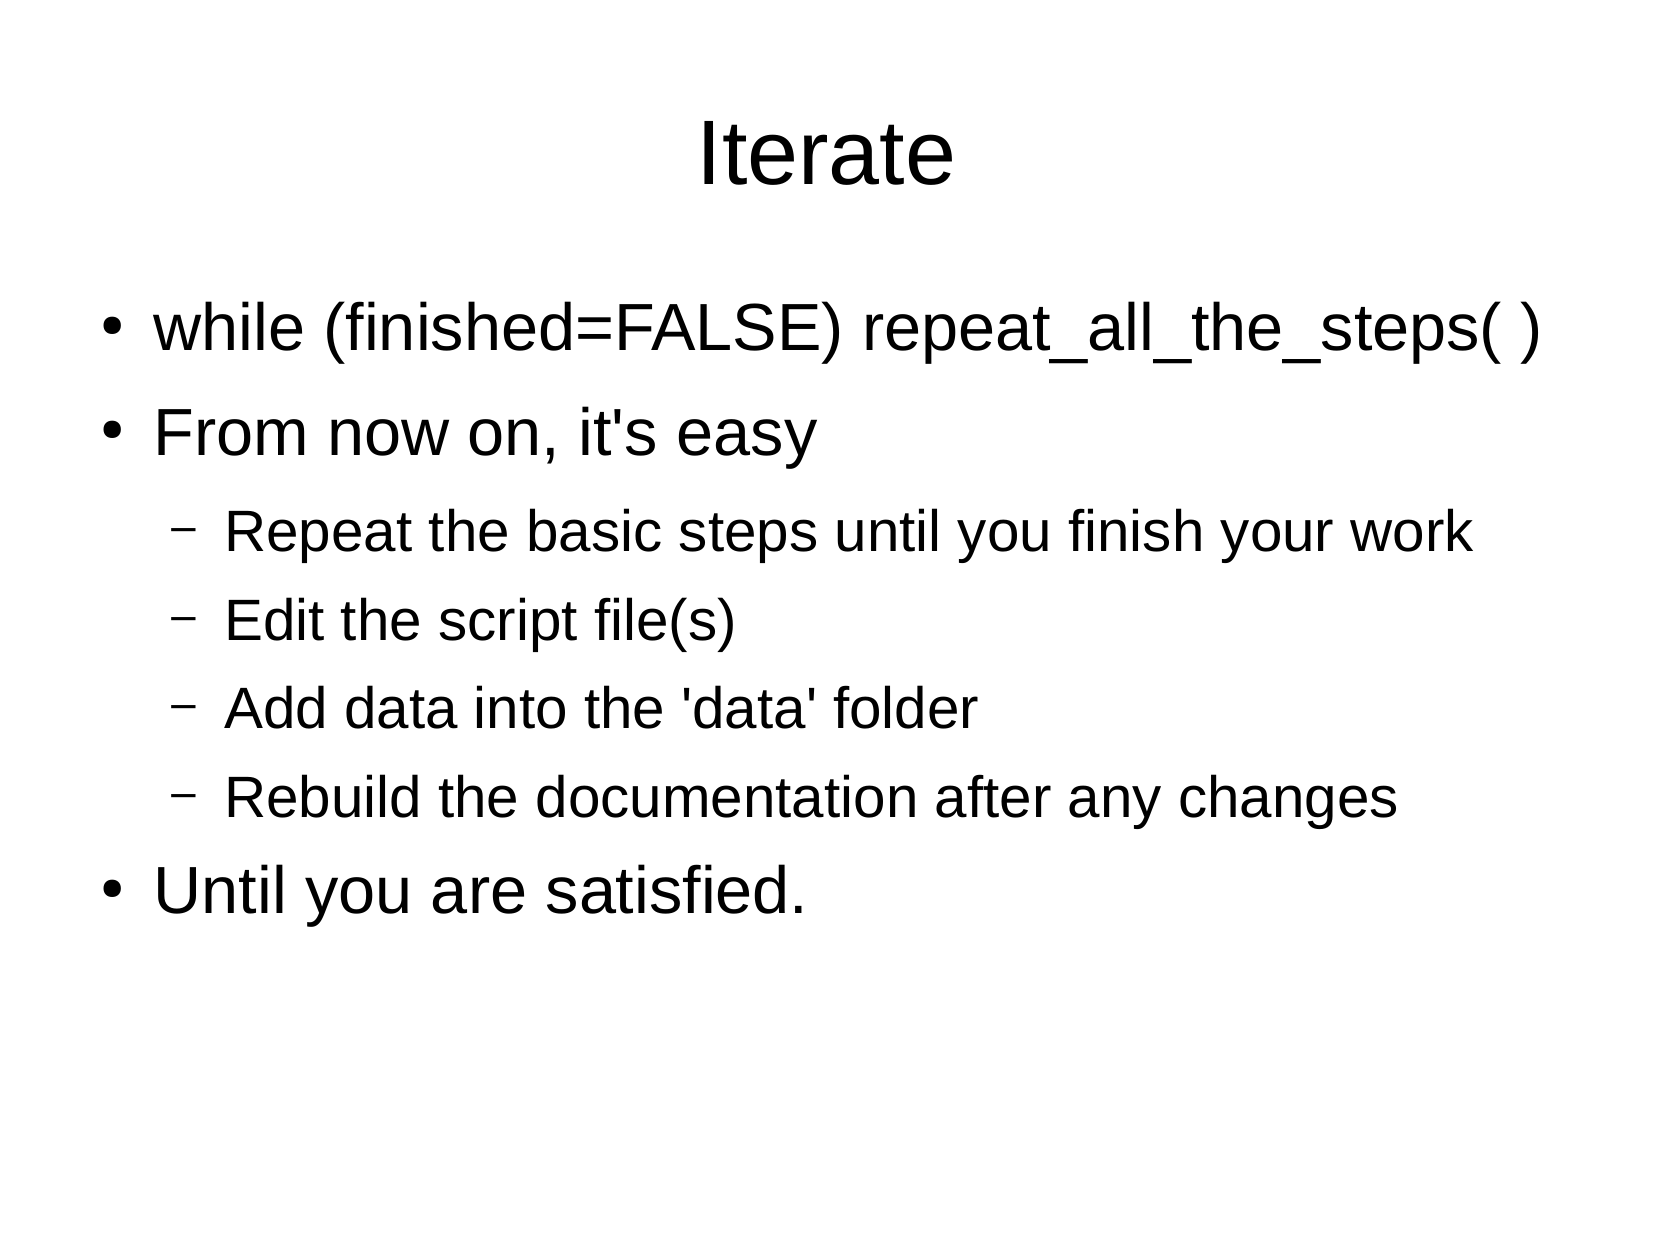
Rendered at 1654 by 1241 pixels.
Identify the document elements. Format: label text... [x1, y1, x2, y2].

title Iterate [82, 49, 1571, 257]
list while (finished=FALSE) repeat_all_the_steps( ) From now on, it's easy Repeat the basic steps until you finish your work Edit the script file(s) Add data into the 'data' folder Rebuild the documentation after any changes Until you are satisfied. [82, 290, 1571, 1010]
